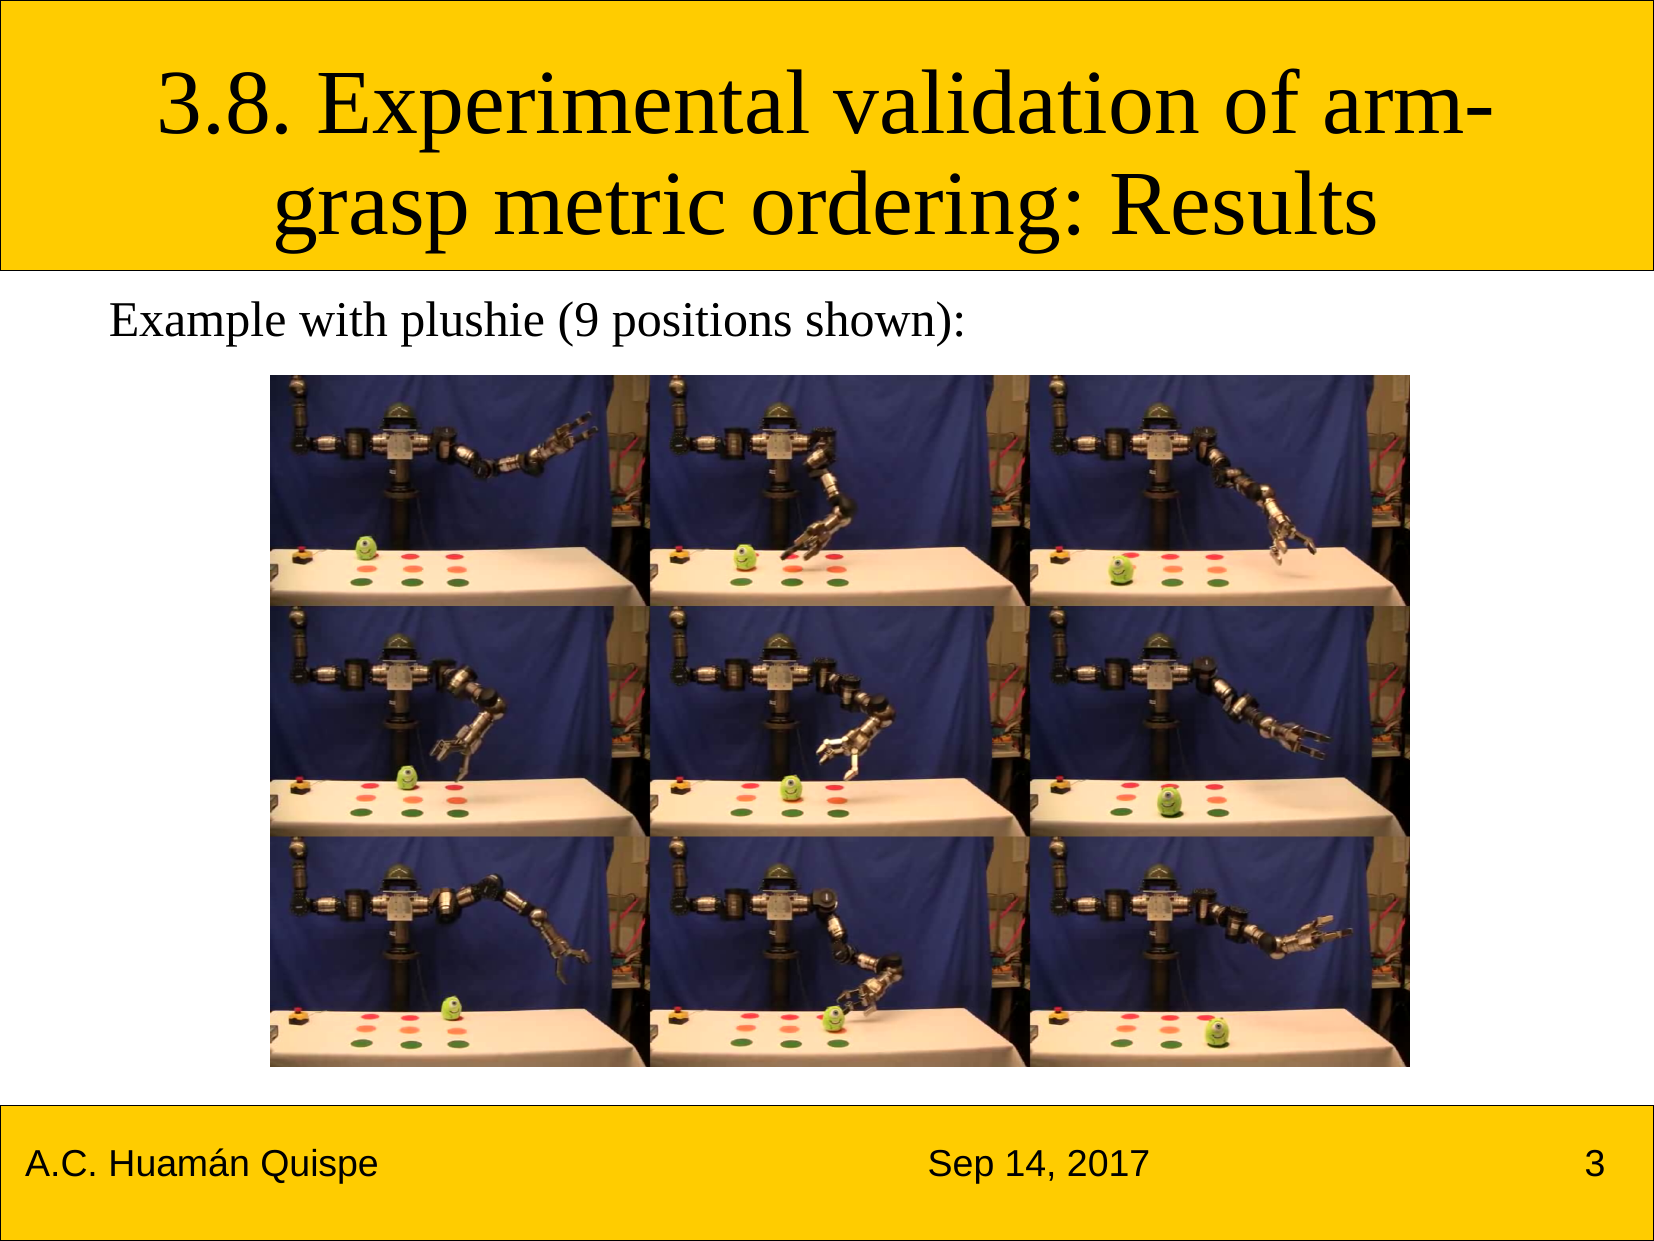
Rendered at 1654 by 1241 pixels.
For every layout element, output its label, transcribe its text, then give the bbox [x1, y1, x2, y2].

title 3.8. Experimental validation of arm-grasp metric ordering: Results [82, 49, 1571, 257]
text_box [270, 375, 1411, 1068]
text_box Example with plushie (9 positions shown): [94, 285, 1546, 356]
